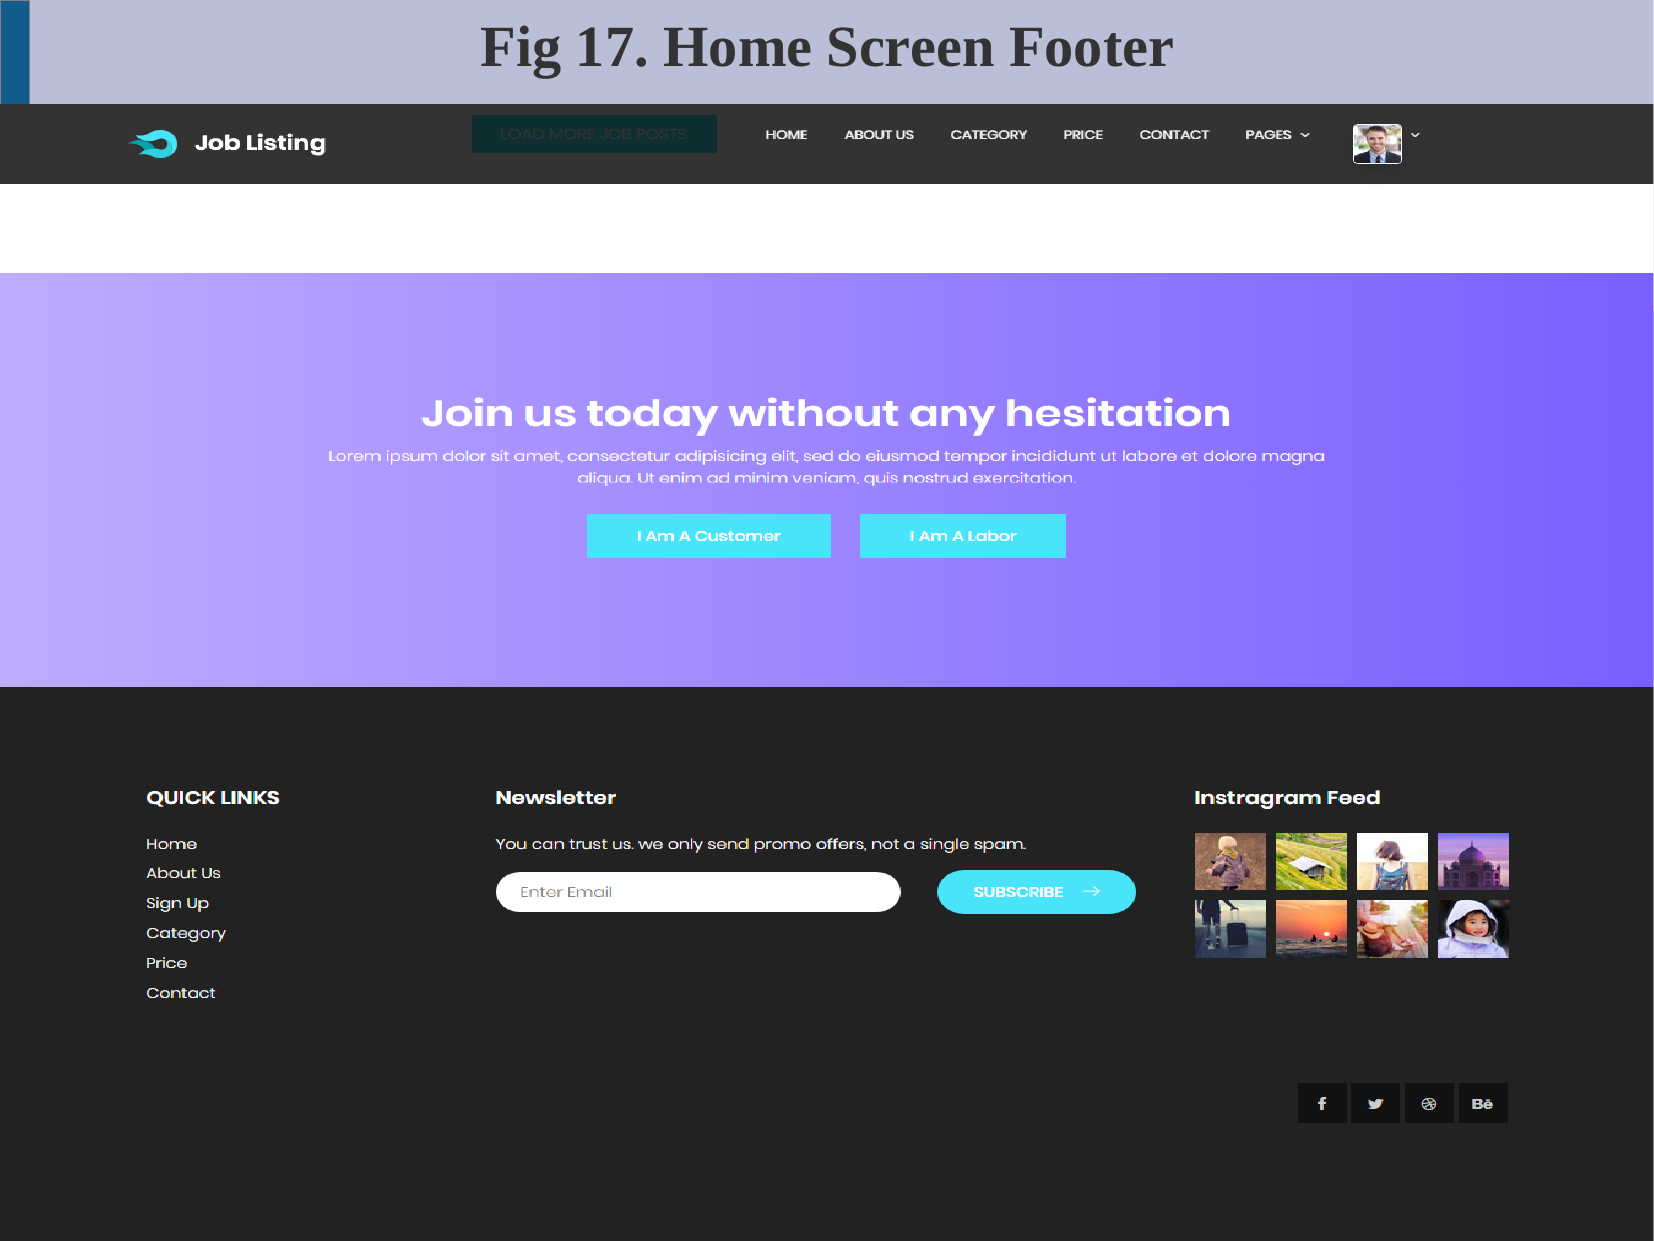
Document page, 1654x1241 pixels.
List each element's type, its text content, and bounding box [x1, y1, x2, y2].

title Fig 17. Home Screen Footer [121, 0, 1534, 104]
picture [0, 104, 1654, 1241]
